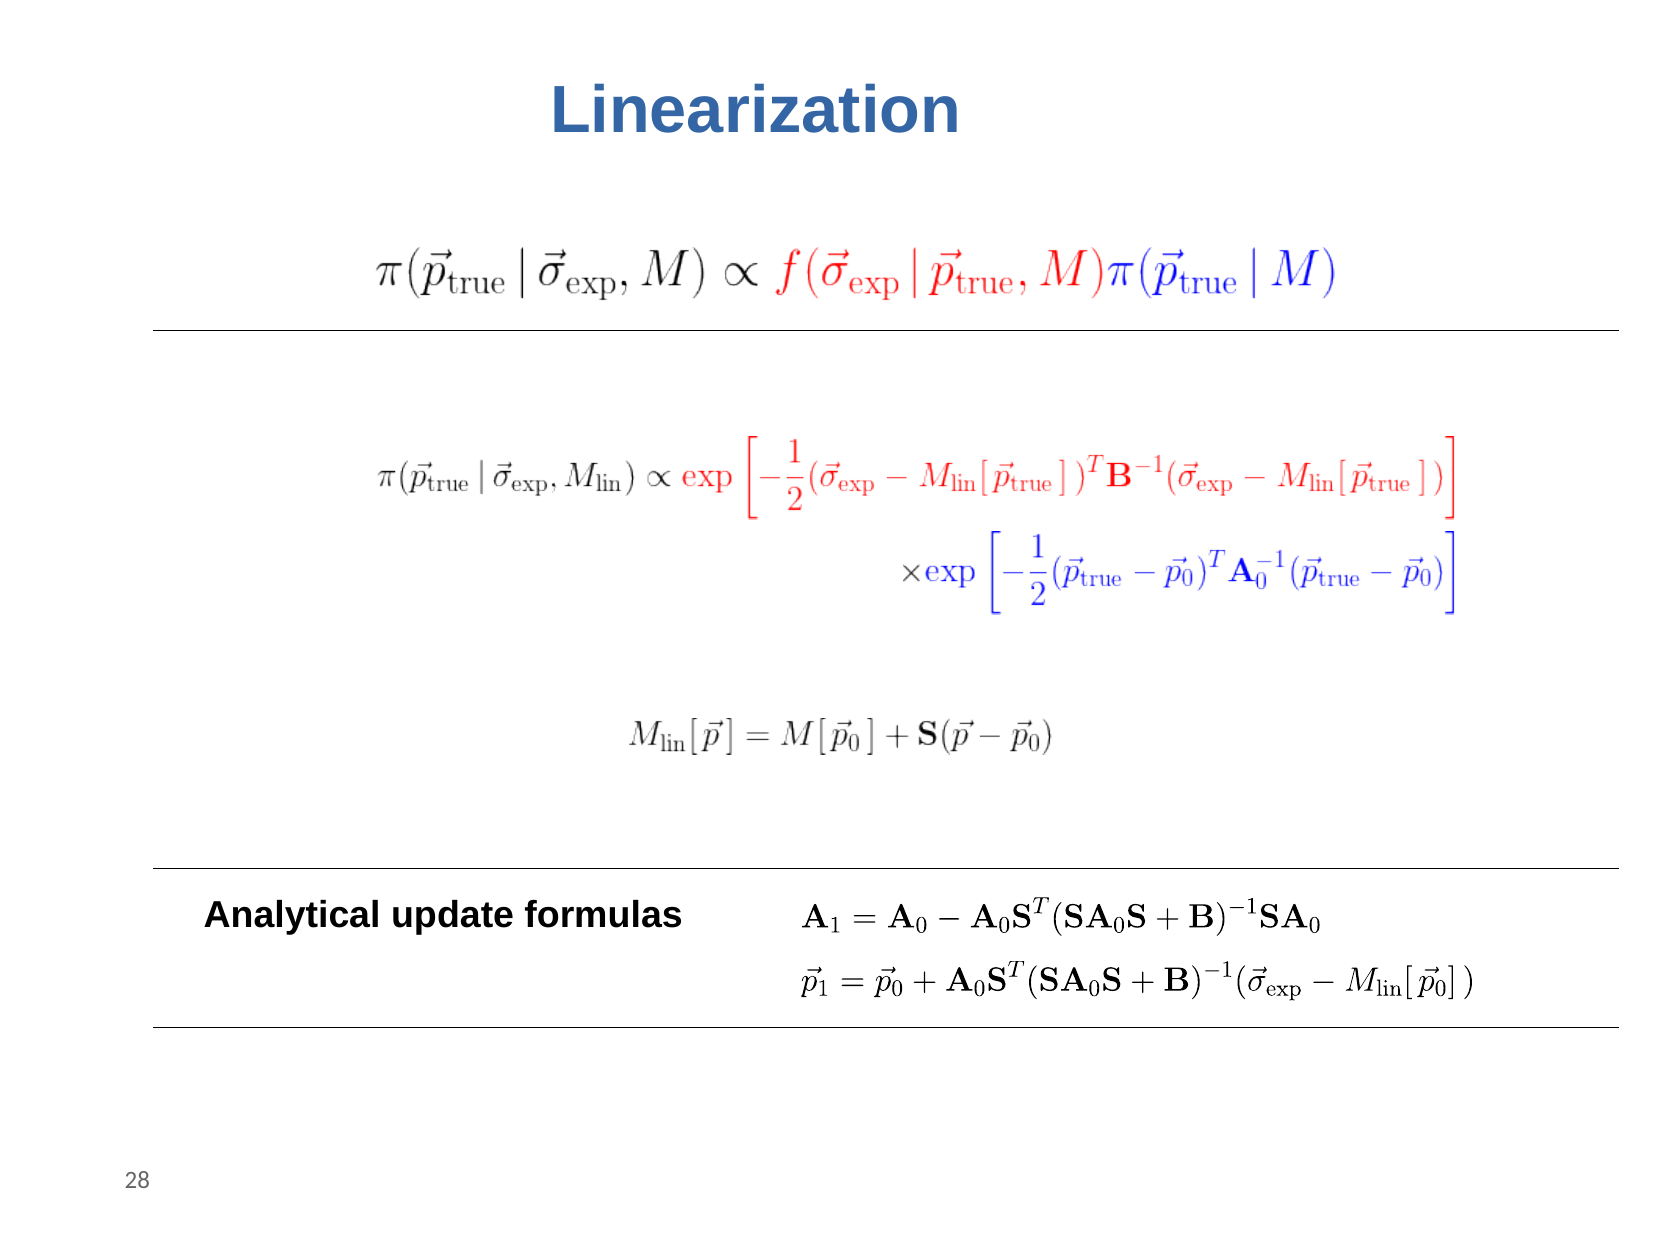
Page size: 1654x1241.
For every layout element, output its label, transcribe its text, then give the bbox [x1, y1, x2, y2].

picture [375, 247, 1335, 302]
picture [377, 436, 1456, 520]
picture [801, 961, 1476, 1001]
picture [801, 897, 1321, 937]
title Linearization [147, 5, 1365, 213]
text_box Analytical update formulas [188, 885, 698, 943]
picture [903, 531, 1456, 615]
picture [629, 718, 1052, 755]
